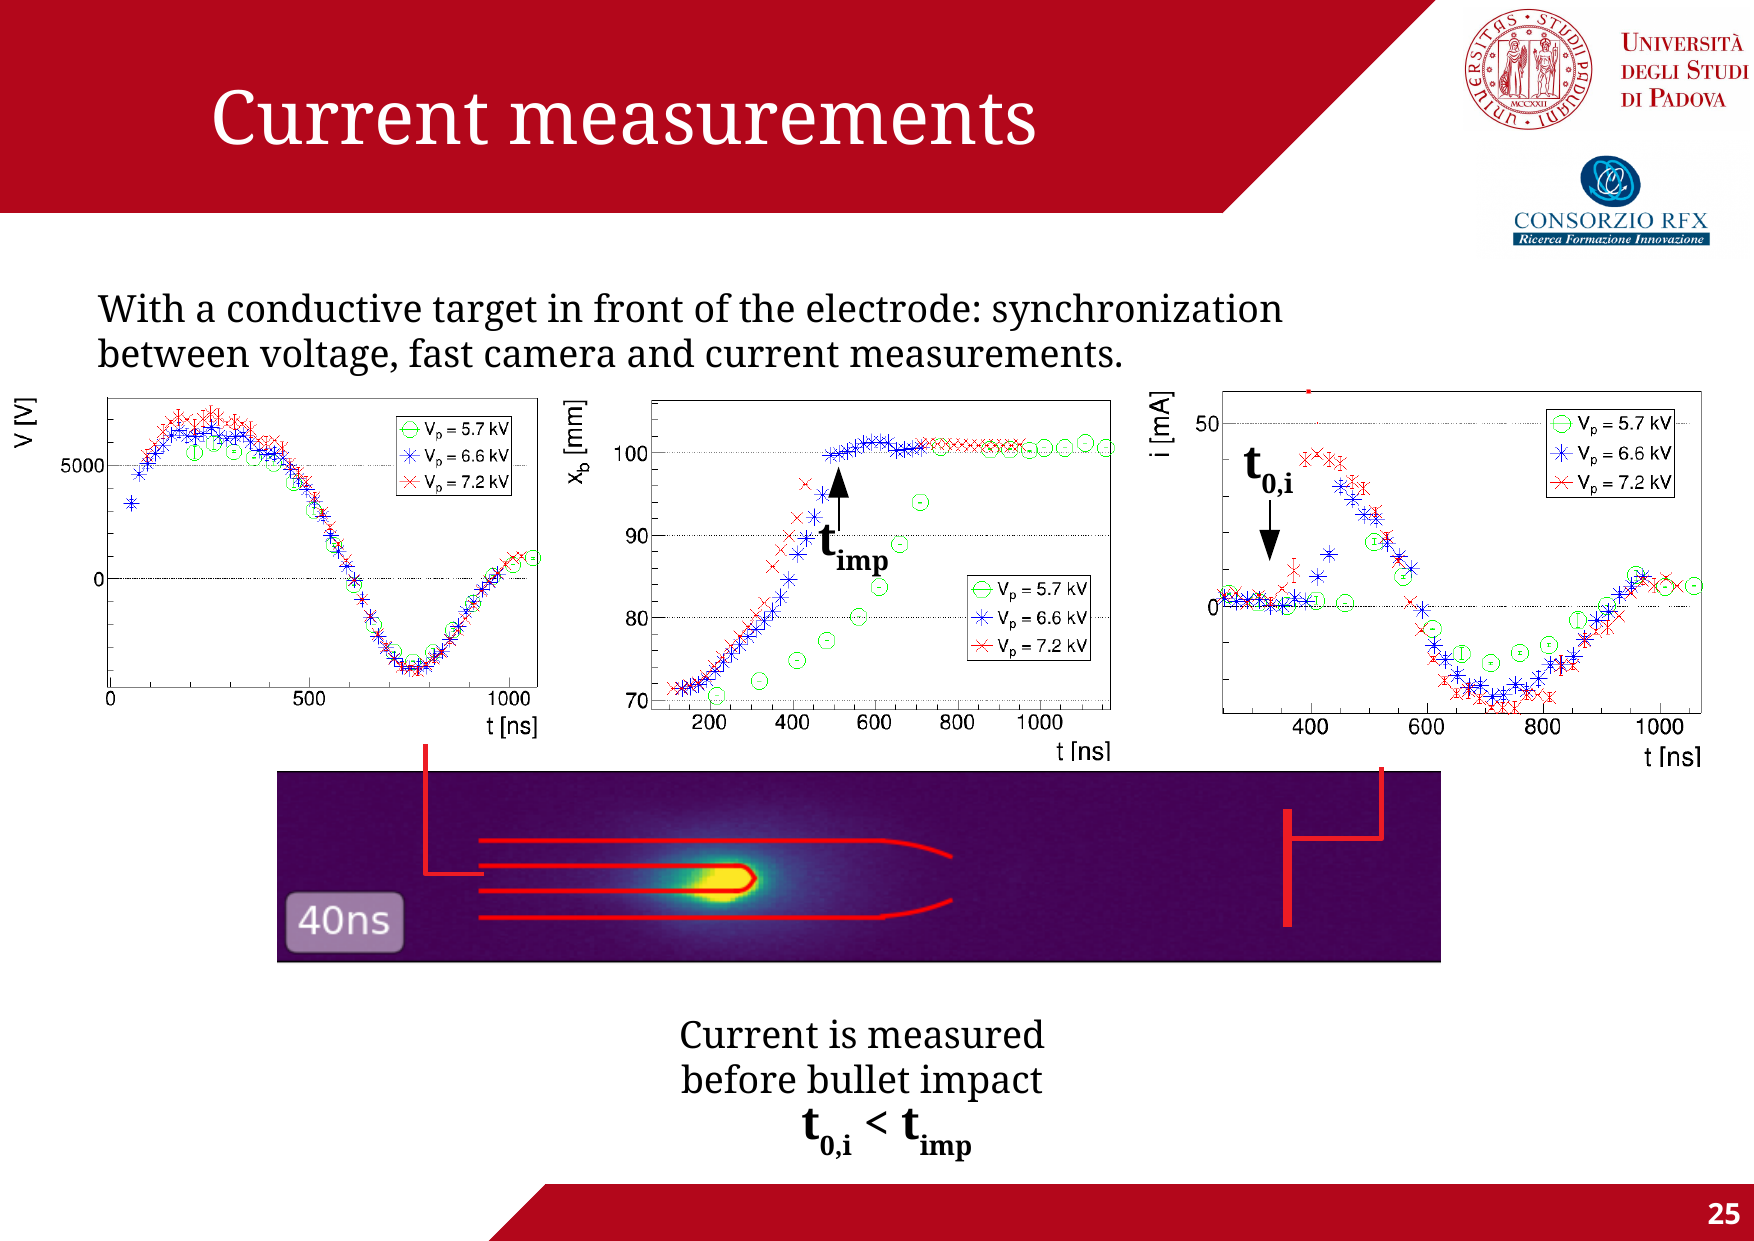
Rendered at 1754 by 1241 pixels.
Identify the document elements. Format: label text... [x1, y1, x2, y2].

picture [277, 771, 1441, 969]
text_box t0,i [1228, 428, 1347, 573]
picture [1134, 363, 1731, 767]
picture [1463, 7, 1750, 131]
picture [13, 382, 550, 744]
text_box t0,i < timp [773, 1109, 1010, 1168]
text_box timp [803, 501, 910, 583]
title Current measurements [10, 0, 1241, 244]
text_box Current is measured before bullet impact [661, 1003, 1063, 1109]
picture [1476, 140, 1750, 259]
picture [555, 428, 1128, 761]
text_box With a conductive target in front of the electrode: synchronization between voltage, fast camera and current measurements. [82, 277, 1441, 428]
